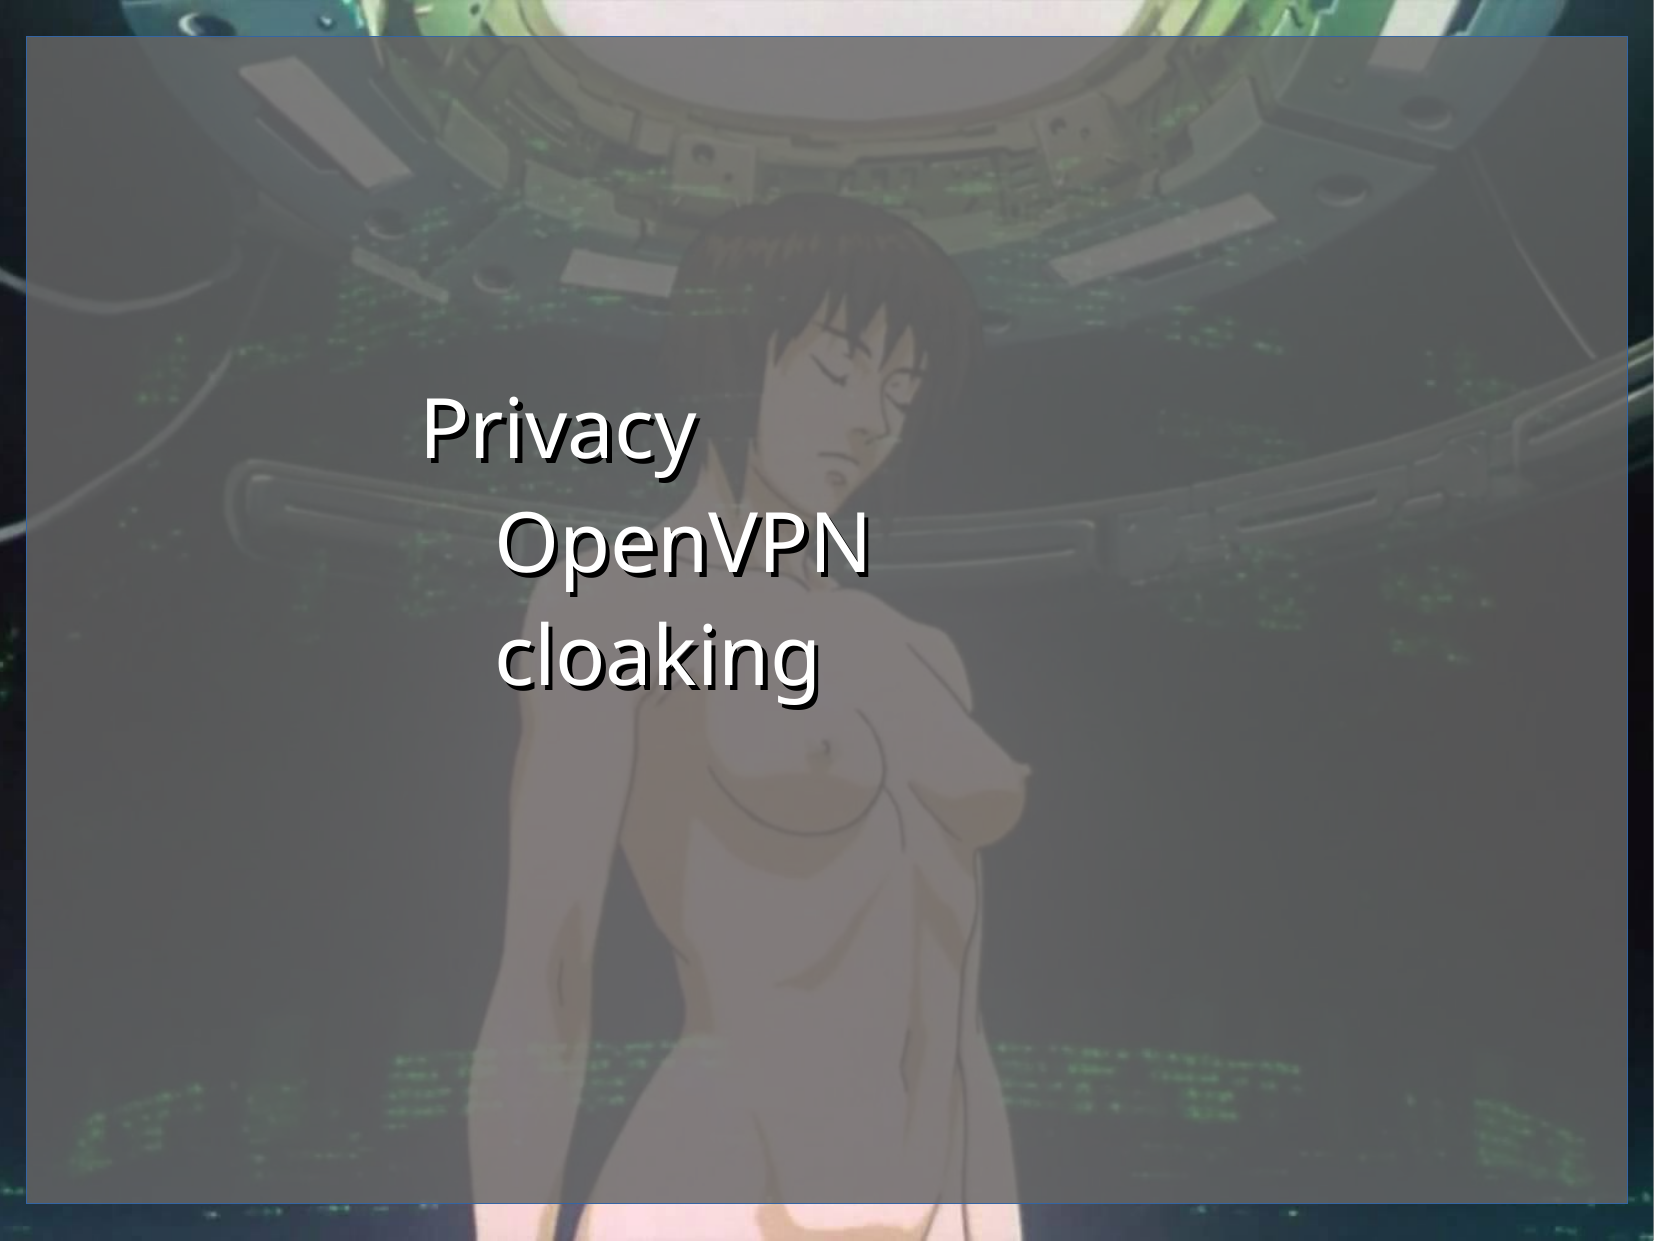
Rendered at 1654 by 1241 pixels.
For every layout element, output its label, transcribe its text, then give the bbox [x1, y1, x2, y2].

picture [0, 0, 1654, 1241]
text_box [26, 36, 1628, 1204]
text_box Privacy OpenVPN cloaking [404, 362, 1249, 878]
